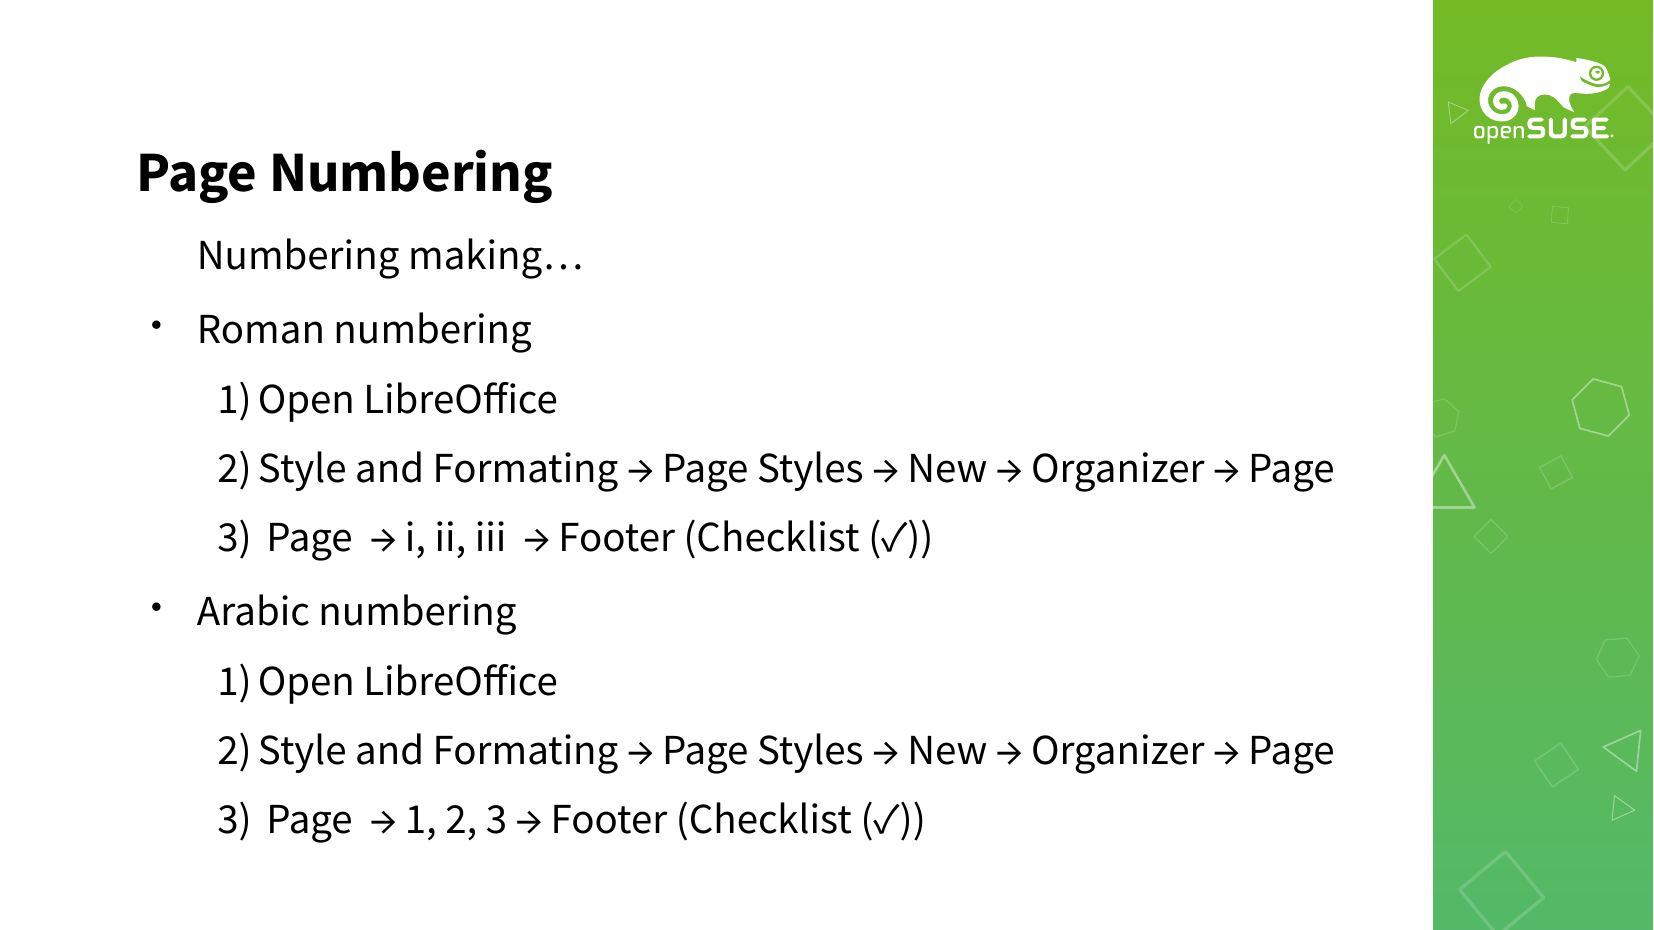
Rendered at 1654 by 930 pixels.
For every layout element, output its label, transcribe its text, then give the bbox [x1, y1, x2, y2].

list Page Numbering Numbering making… Roman numbering Open LibreOffice Style and Formating → Page Styles → New → Organizer → Page Page → i, ii, iii → Footer (Checklist (✓)) Arabic numbering Open LibreOffice Style and Formating → Page Styles → New → Organizer → Page Page → 1, 2, 3 → Footer (Checklist (✓)) [75, 134, 1396, 856]
